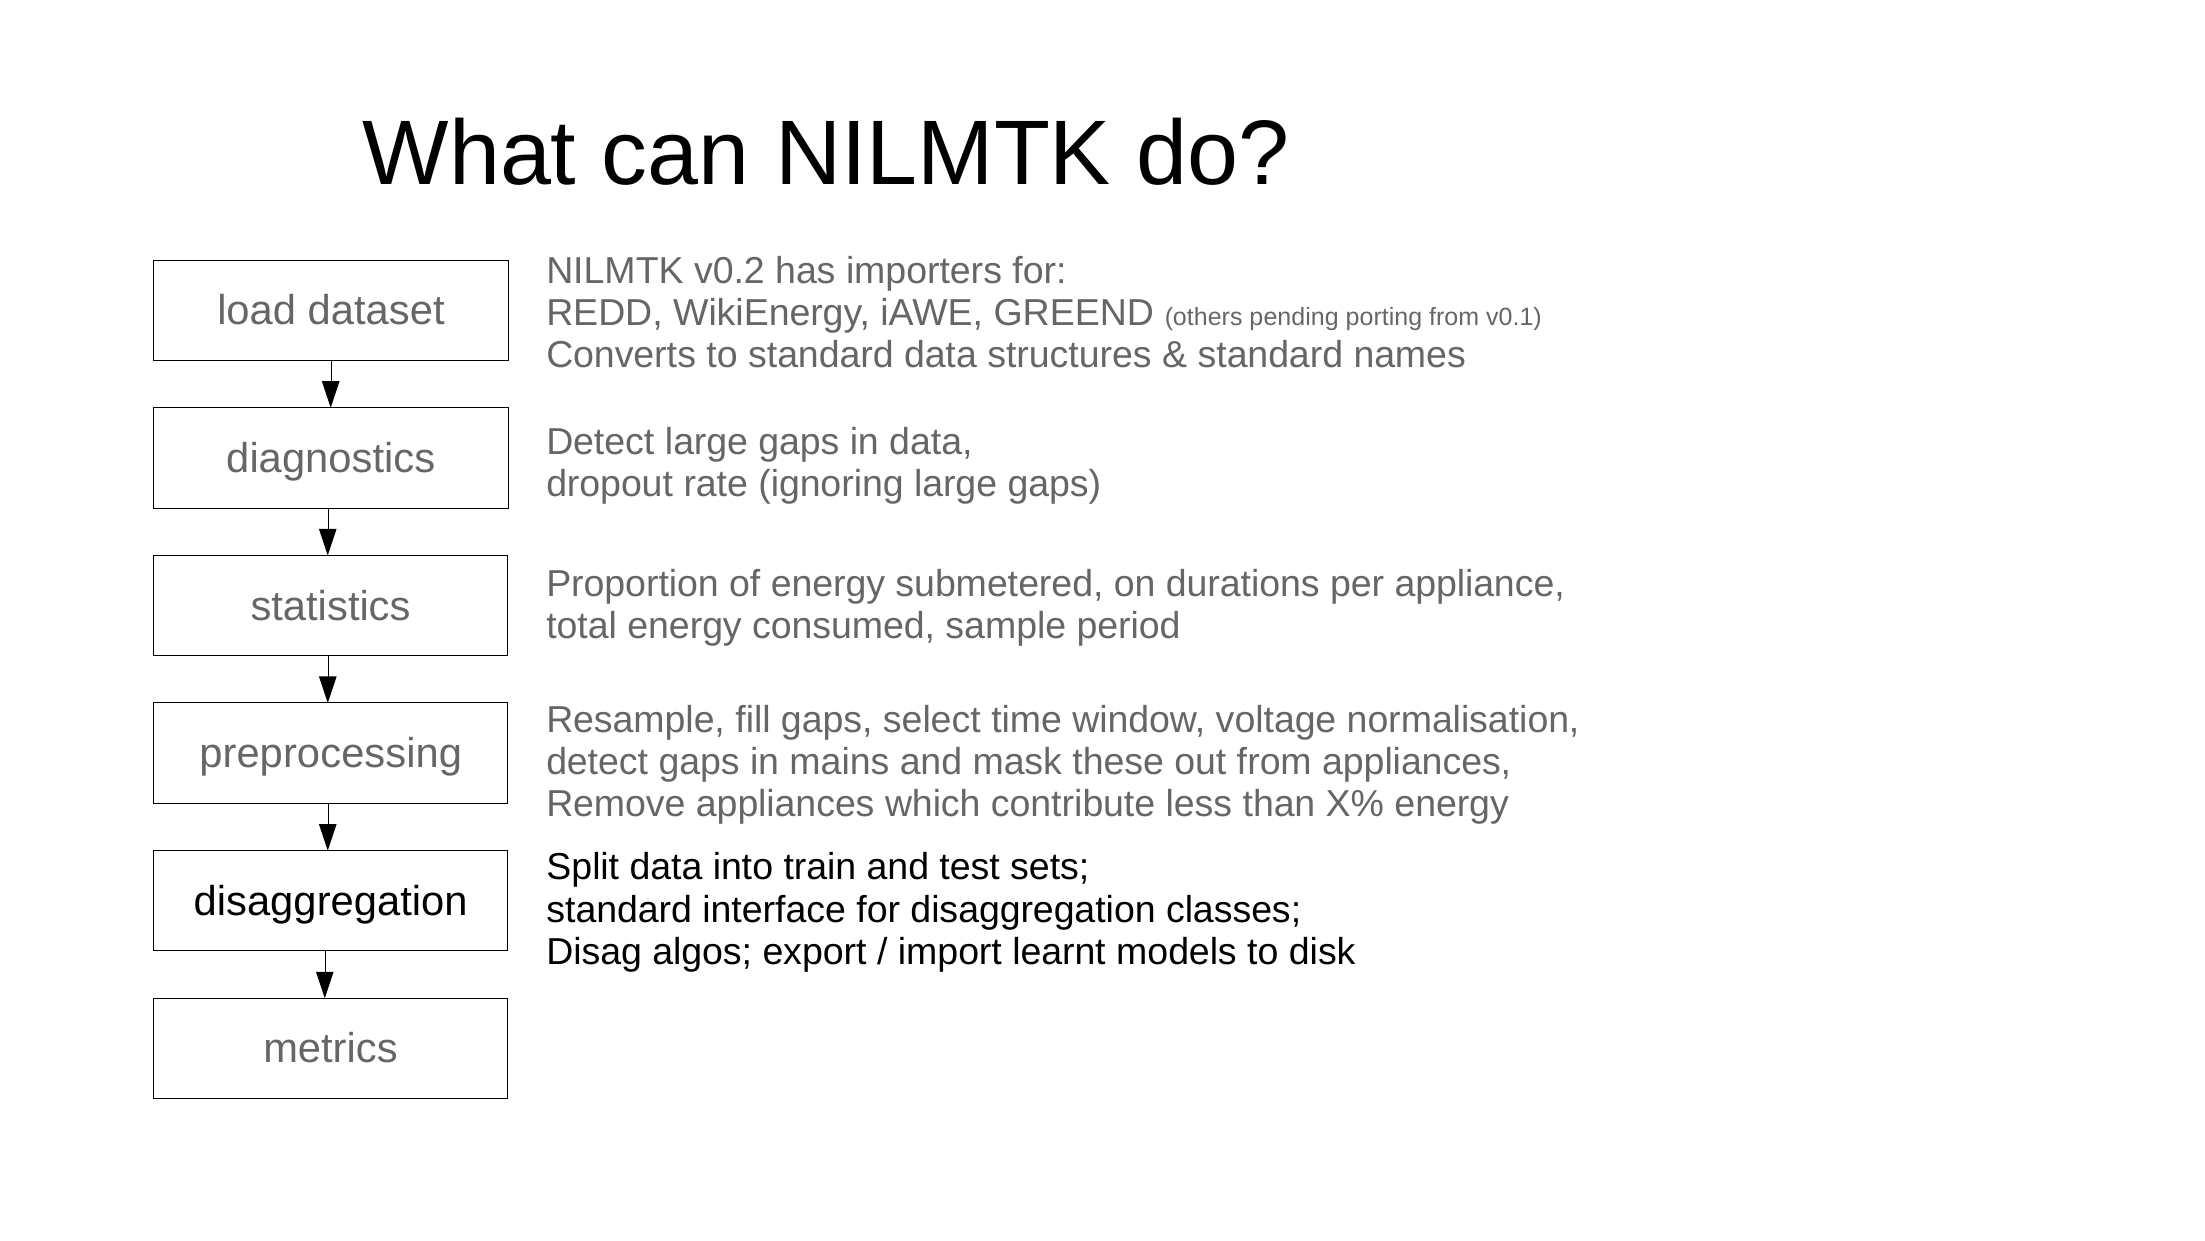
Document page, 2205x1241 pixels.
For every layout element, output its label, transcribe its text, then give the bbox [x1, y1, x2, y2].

text_box Split data into train and test sets; standard interface for disaggregation classes; Disag algos; export / import learnt models to disk [531, 838, 1371, 980]
text_box Proportion of energy submetered, on durations per appliance, total energy consumed, sample period [531, 555, 1591, 654]
text_box load dataset [153, 260, 509, 361]
text_box preprocessing [153, 702, 508, 804]
text_box disaggregation [153, 850, 508, 951]
text_box NILMTK v0.2 has importers for: REDD, WikiEnergy, iAWE, GREEND (others pending porting from v0.1) Converts to standard data structures & standard names [531, 242, 1558, 383]
text_box statistics [153, 555, 508, 656]
title What can NILMTK do? [82, 49, 1571, 257]
text_box metrics [153, 998, 508, 1099]
text_box Detect large gaps in data, dropout rate (ignoring large gaps) [531, 413, 1117, 513]
text_box Resample, fill gaps, select time window, voltage normalisation, detect gaps in mains and mask these out from appliances, Remove appliances which contribute less than X% energy [531, 691, 1606, 832]
text_box diagnostics [153, 407, 509, 509]
